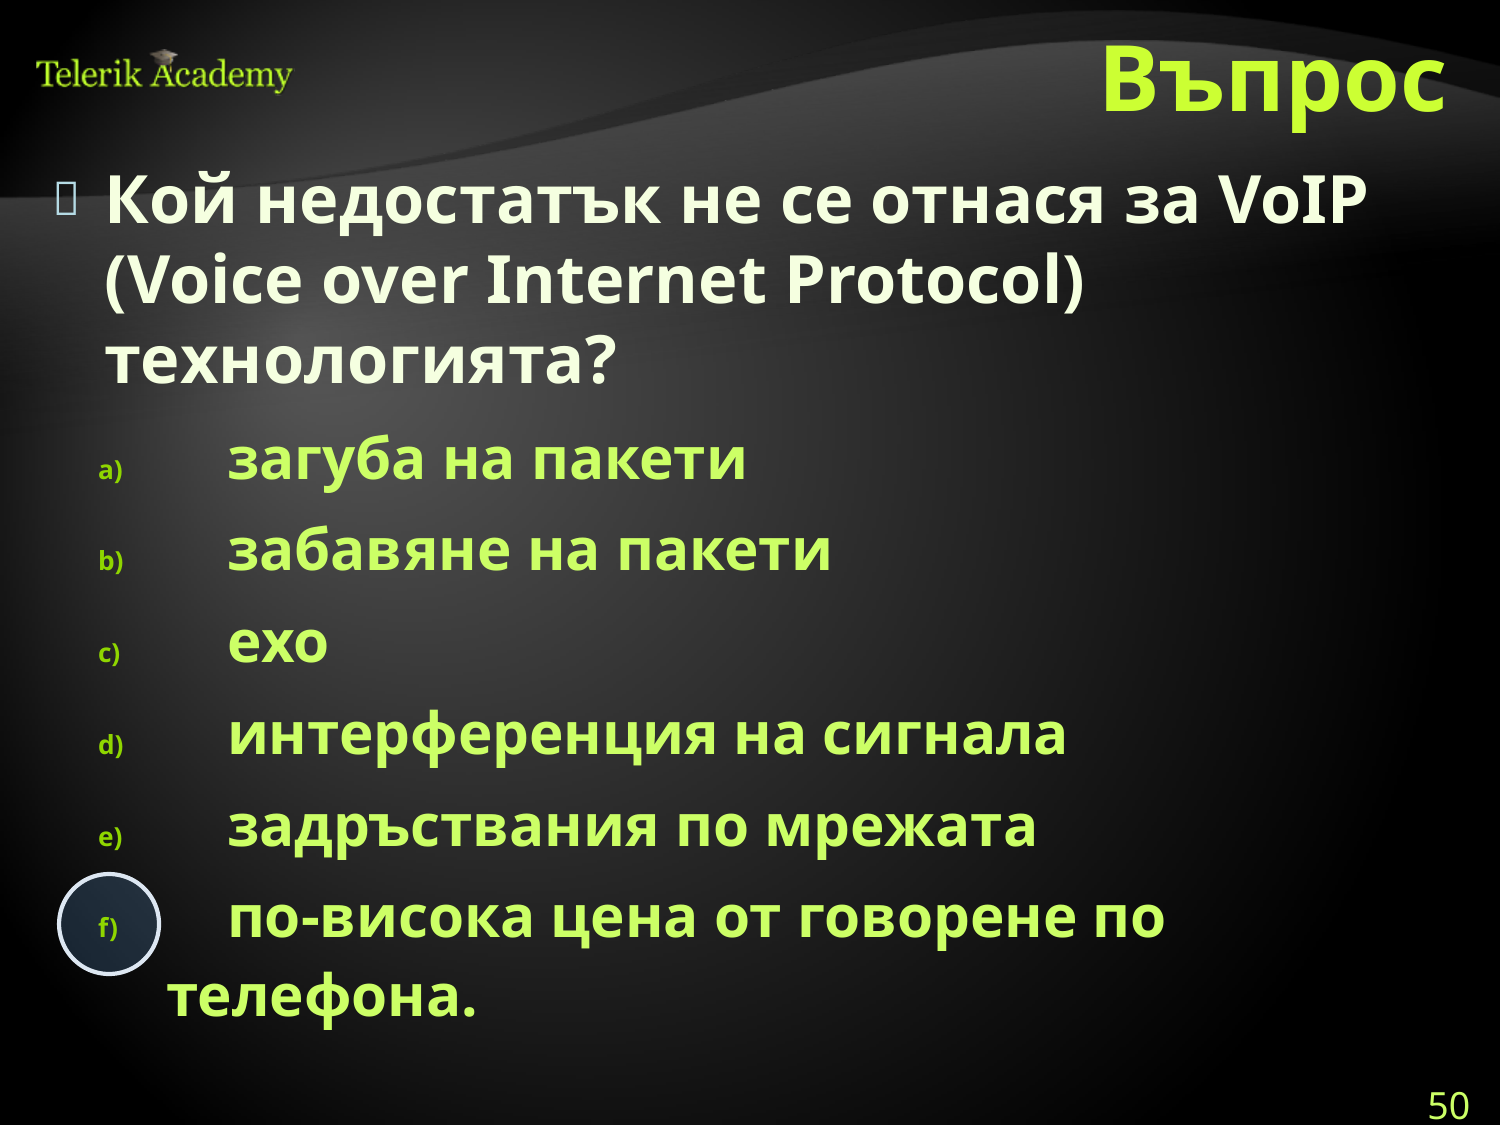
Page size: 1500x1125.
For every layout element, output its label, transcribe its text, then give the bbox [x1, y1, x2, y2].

text_box загуба на пакети забавяне на пакети ехо интерференция на сигнала задръствания по мрежата по-висока цена от говорене по телефона. [83, 312, 1308, 1125]
text_box [59, 881, 83, 967]
slide_number <number> [1412, 1074, 1488, 1113]
list Кой недостатък не се отнася за VoIP (Voice over Internet Protocol) технологията? [37, 149, 1463, 1075]
title Въпрос [300, 12, 1463, 149]
picture [0, 0, 1500, 1125]
